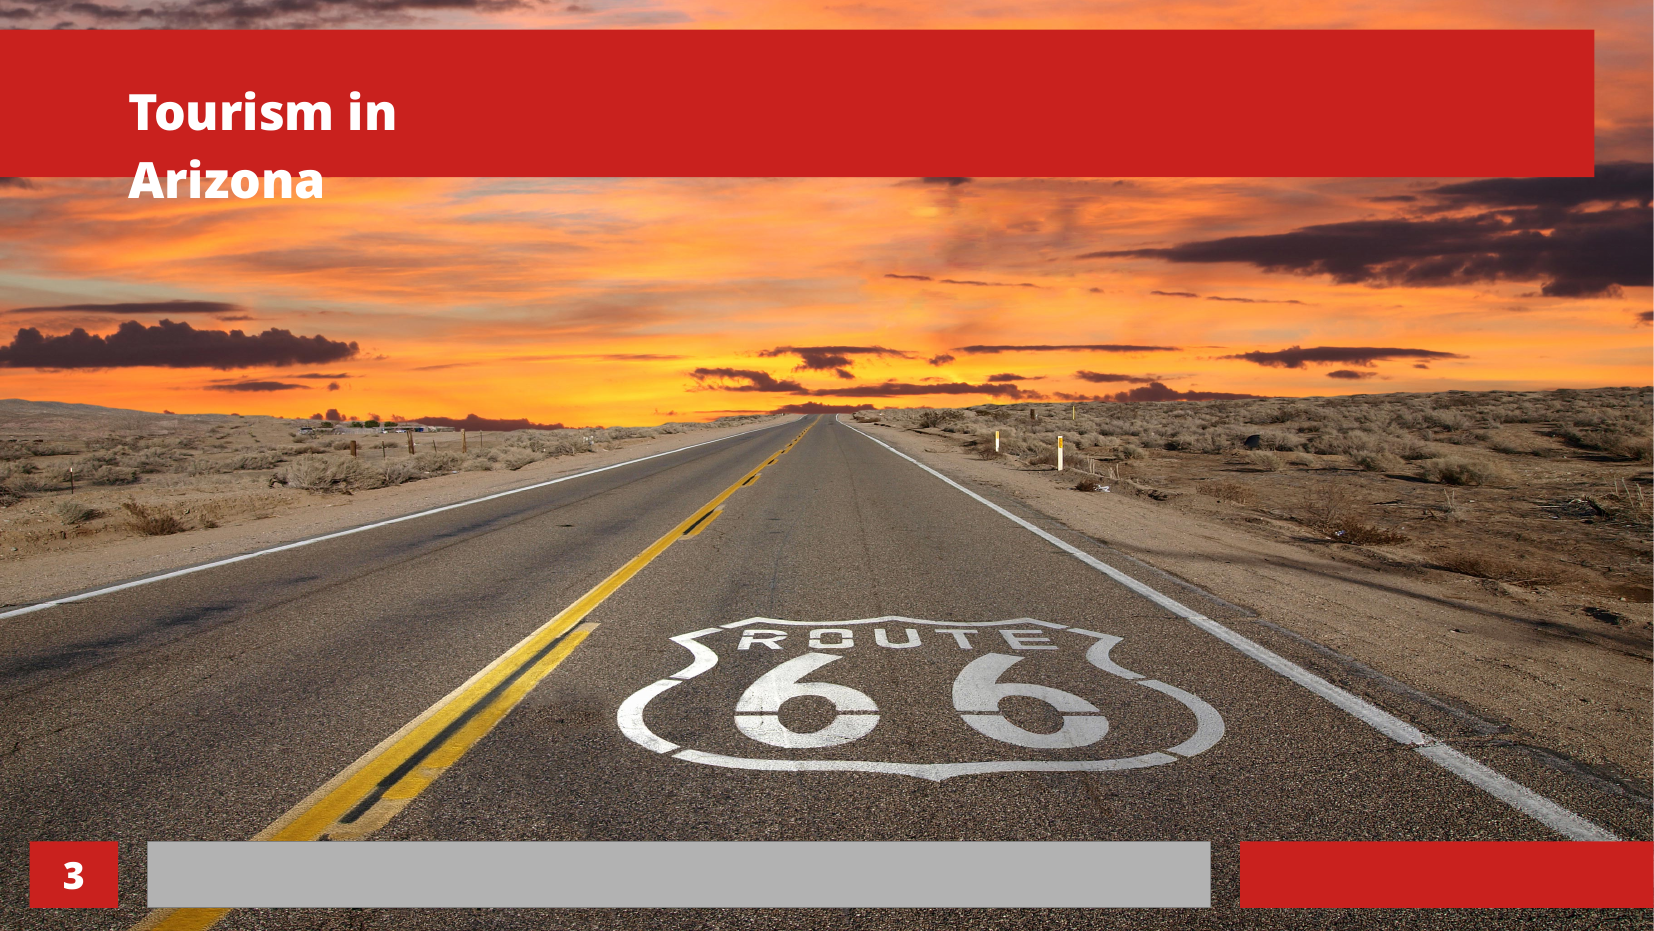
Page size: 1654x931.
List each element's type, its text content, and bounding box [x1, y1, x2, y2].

text_box Tourism in Arizona [113, 69, 562, 148]
picture [241, 178, 249, 191]
picture [0, 0, 1654, 931]
